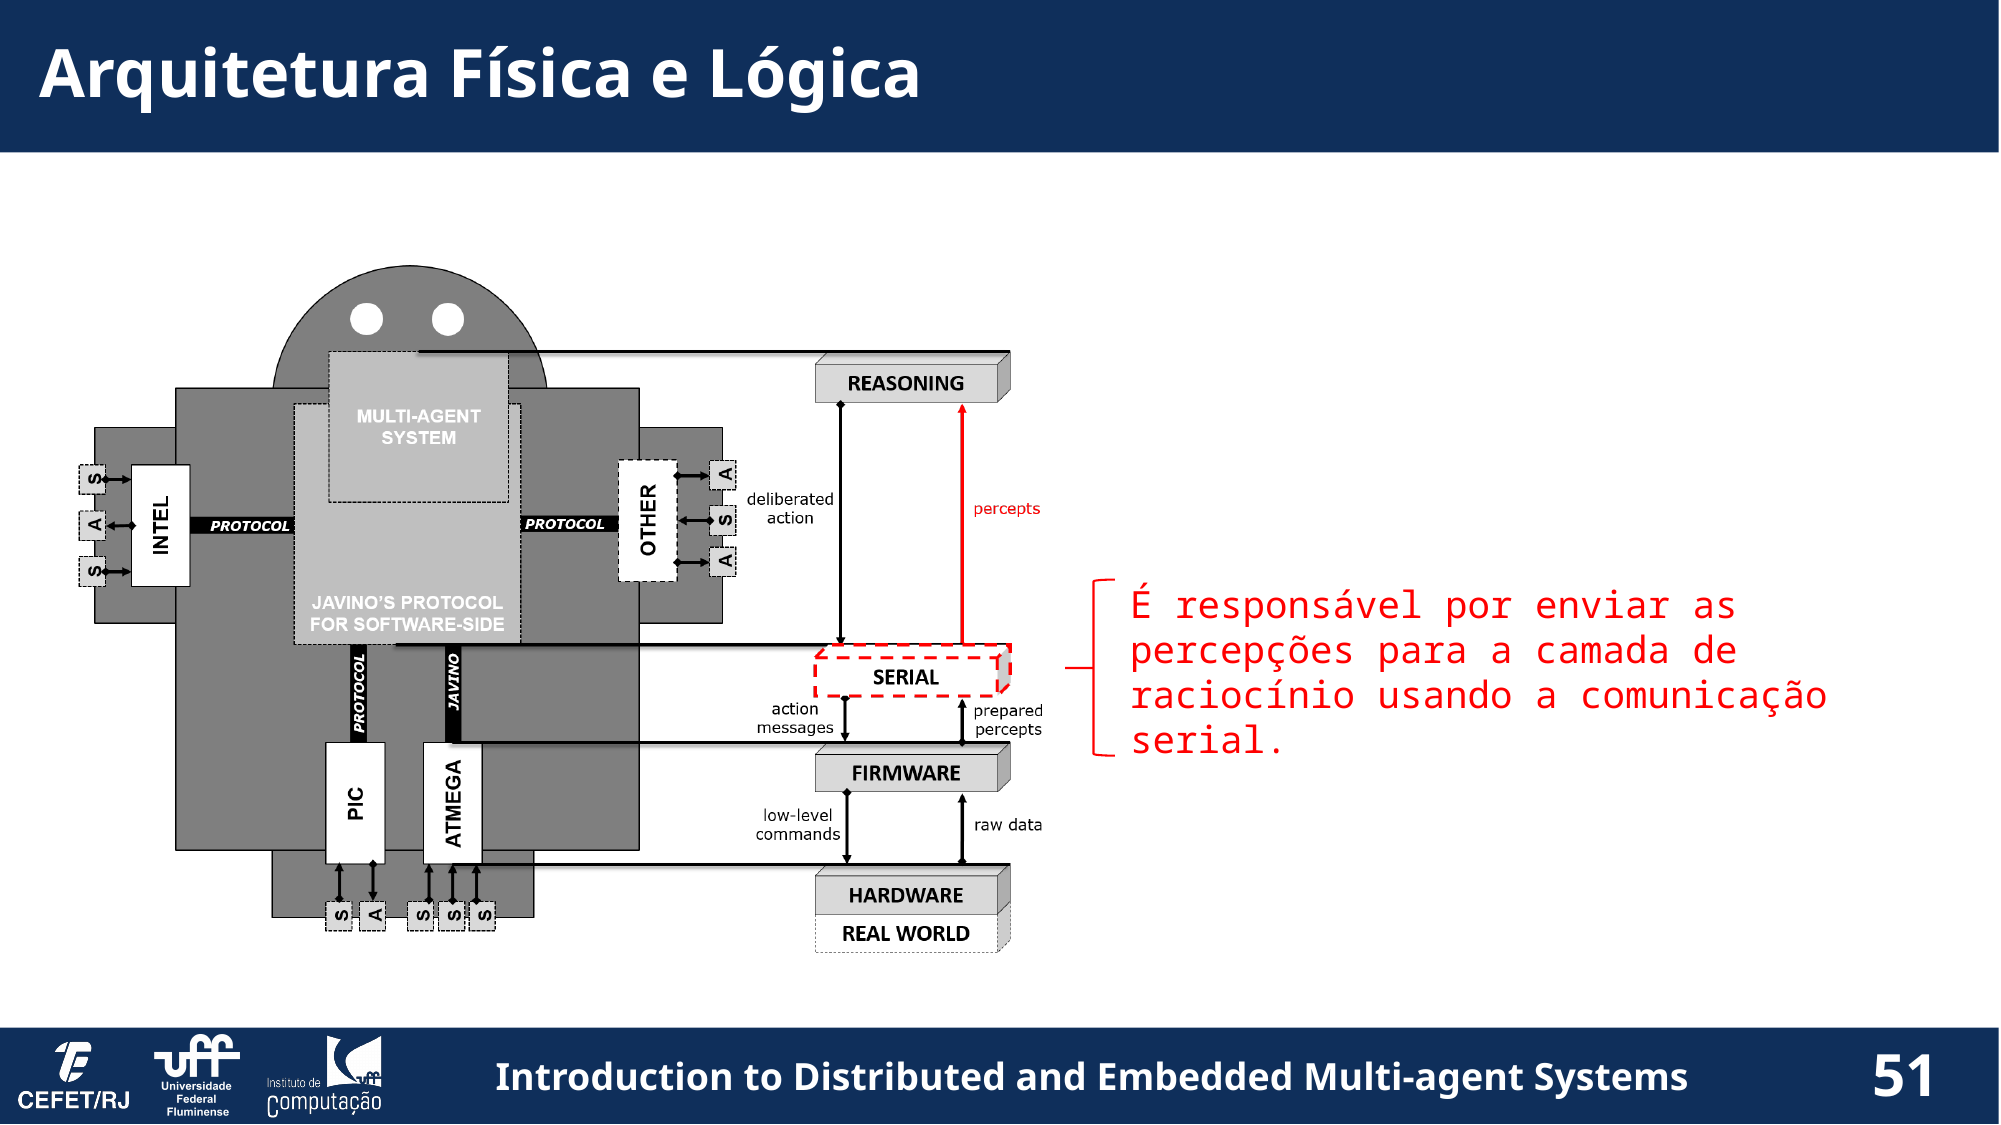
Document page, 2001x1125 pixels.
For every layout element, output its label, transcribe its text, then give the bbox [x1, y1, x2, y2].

picture [265, 1033, 383, 1118]
picture [77, 265, 1065, 961]
text_box Arquitetura Física e Lógica [25, 23, 1998, 116]
text_box [1093, 579, 1115, 756]
text_box É responsável por enviar as percepções para a camada de raciocínio usando a comunicação serial. [1115, 573, 1864, 769]
picture [153, 1033, 241, 1121]
picture [18, 1021, 129, 1125]
